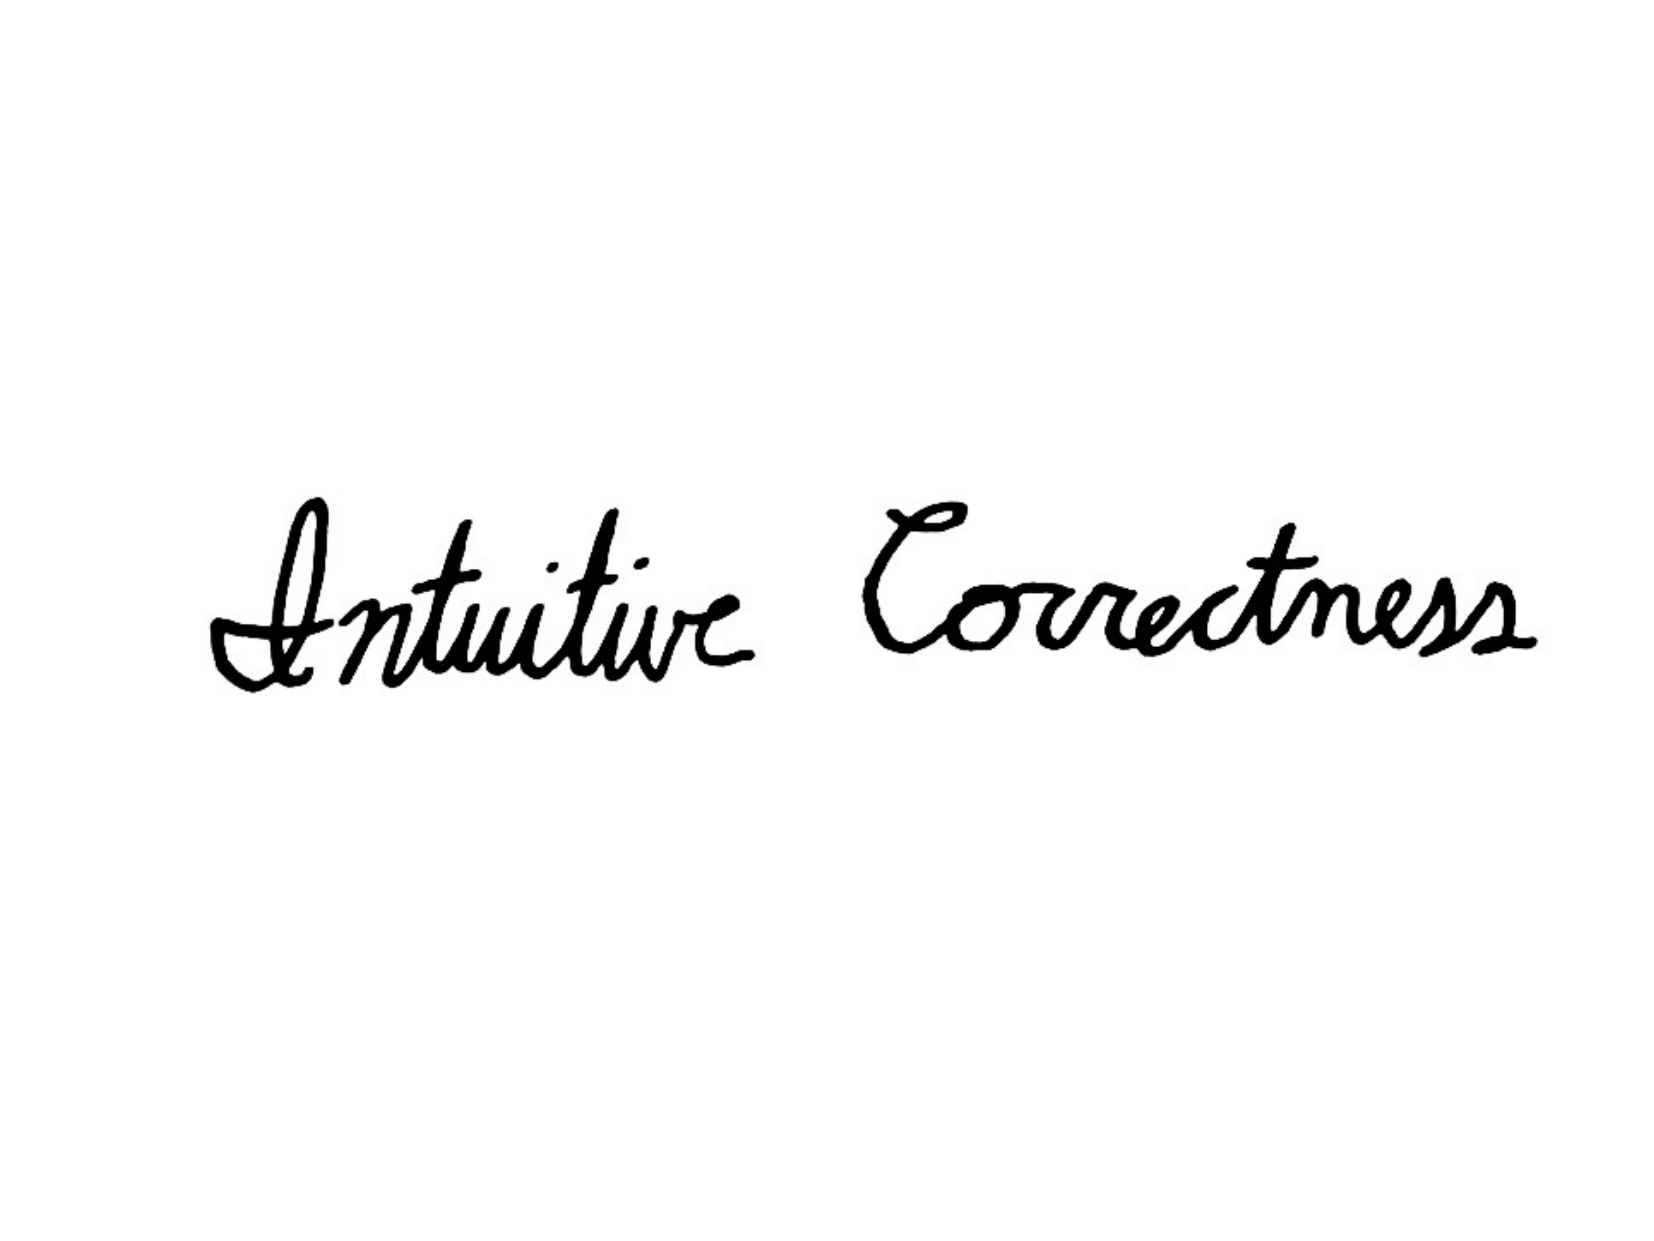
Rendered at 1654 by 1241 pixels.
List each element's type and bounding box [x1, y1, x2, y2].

picture [120, 434, 1588, 751]
